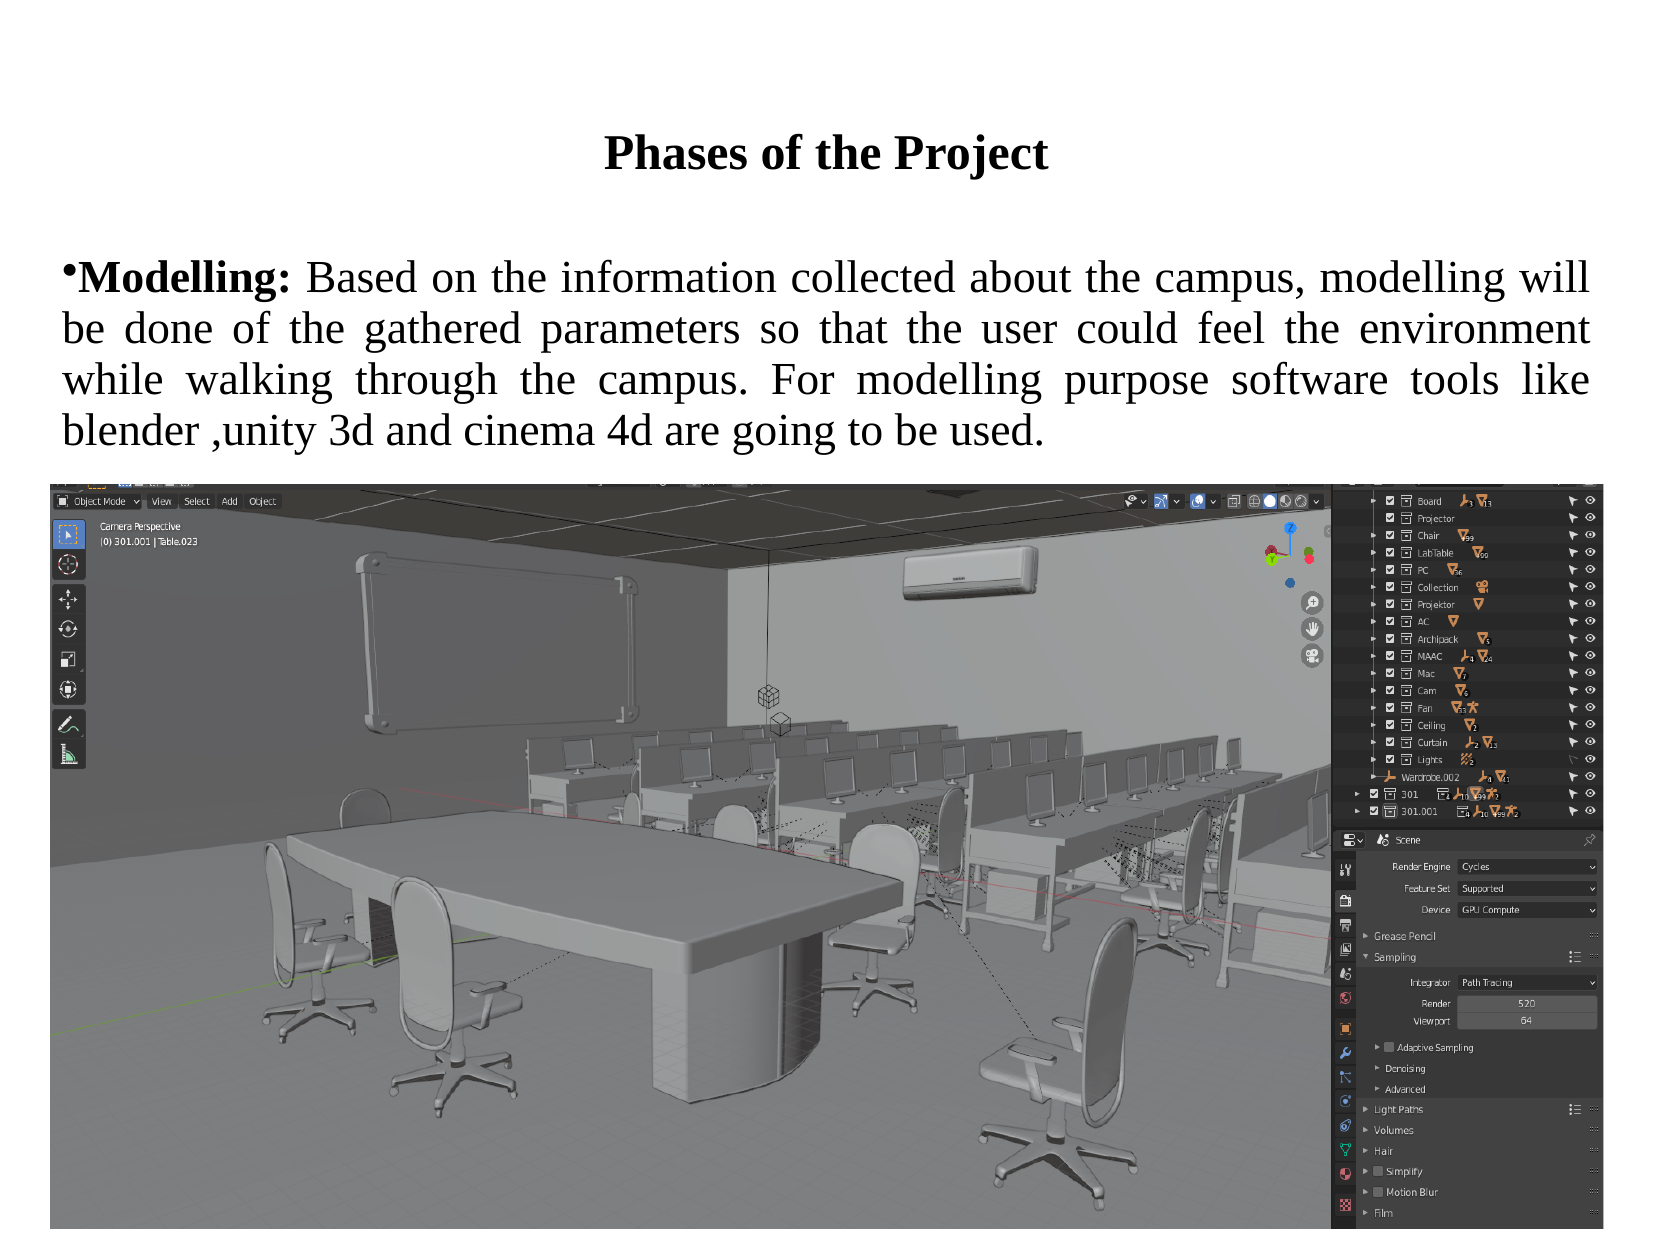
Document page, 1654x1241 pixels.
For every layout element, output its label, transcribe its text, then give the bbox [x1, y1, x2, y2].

picture [50, 484, 1604, 1229]
title Phases of the Project [82, 49, 1571, 189]
text_box Modelling: Based on the information collected about the campus, modelling will be done of the gathered parameters so that the user could feel the environment while walking through the campus. For modelling purpose software tools like blender ,unity 3d and cinema 4d are going to be used. [47, 189, 1607, 497]
